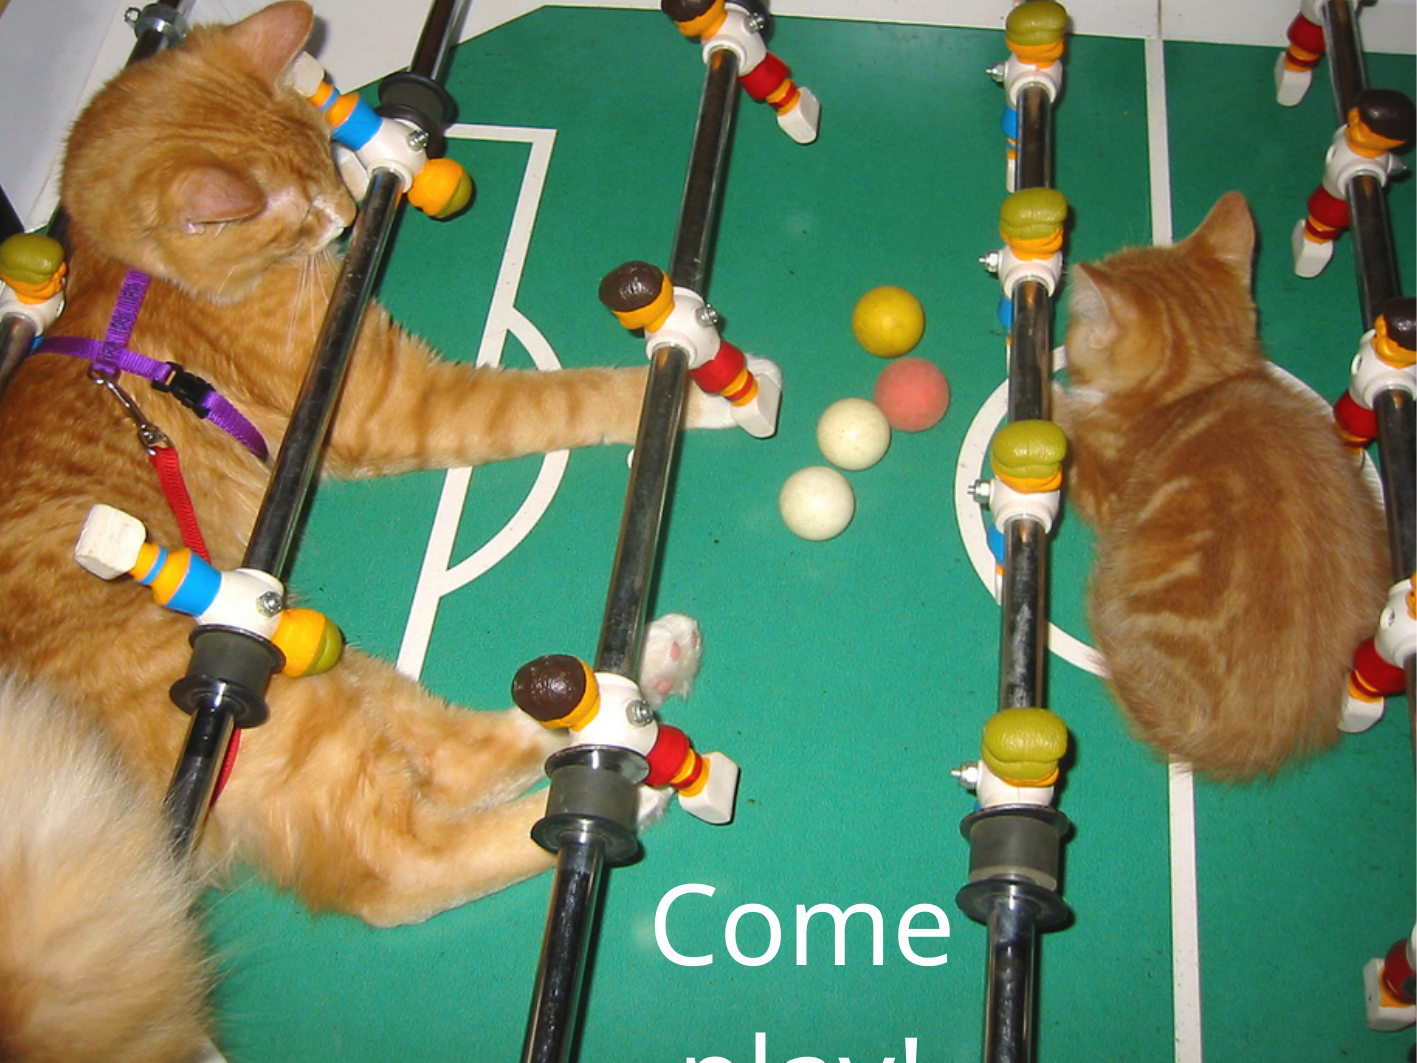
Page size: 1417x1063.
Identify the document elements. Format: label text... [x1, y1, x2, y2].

picture [912, 912, 937, 919]
picture [739, 912, 767, 919]
picture [0, 0, 1417, 1063]
text_box Come play! [529, 919, 1075, 1063]
picture [848, 912, 872, 919]
picture [809, 912, 834, 919]
